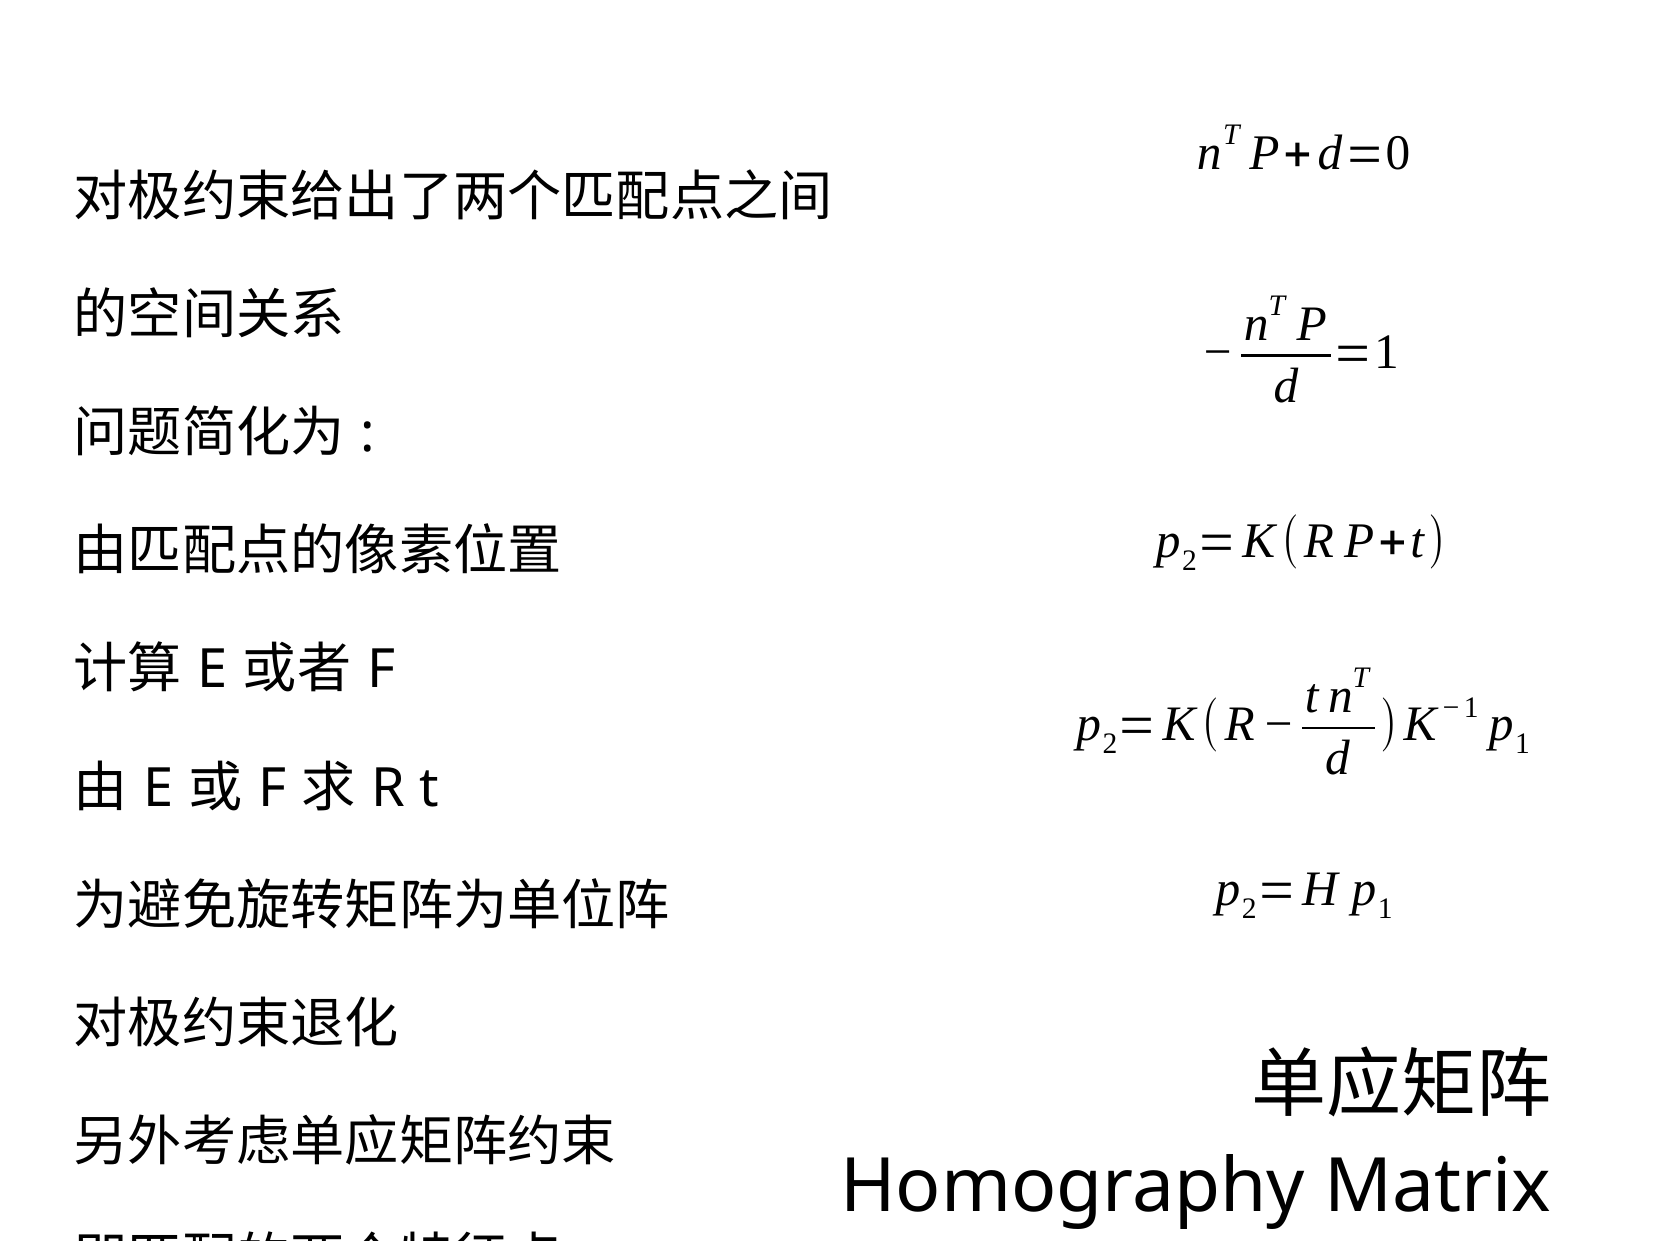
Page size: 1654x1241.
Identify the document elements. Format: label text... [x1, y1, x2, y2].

chart [1190, 118, 1418, 181]
text_box 对极约束给出了两个匹配点之间的空间关系 问题简化为: 由匹配点的像素位置 计算E或者F 由E或F求R t 为避免旋转矩阵为单位阵 对极约束退化 另外考虑单应矩阵约束 即匹配的两个特征点 在同一平面的情况 [59, 106, 863, 1137]
chart [1194, 289, 1406, 414]
chart [1145, 512, 1452, 577]
chart [1204, 862, 1399, 925]
text_box 单应矩阵 Homography Matrix [825, 1015, 1654, 1241]
chart [1065, 661, 1536, 786]
